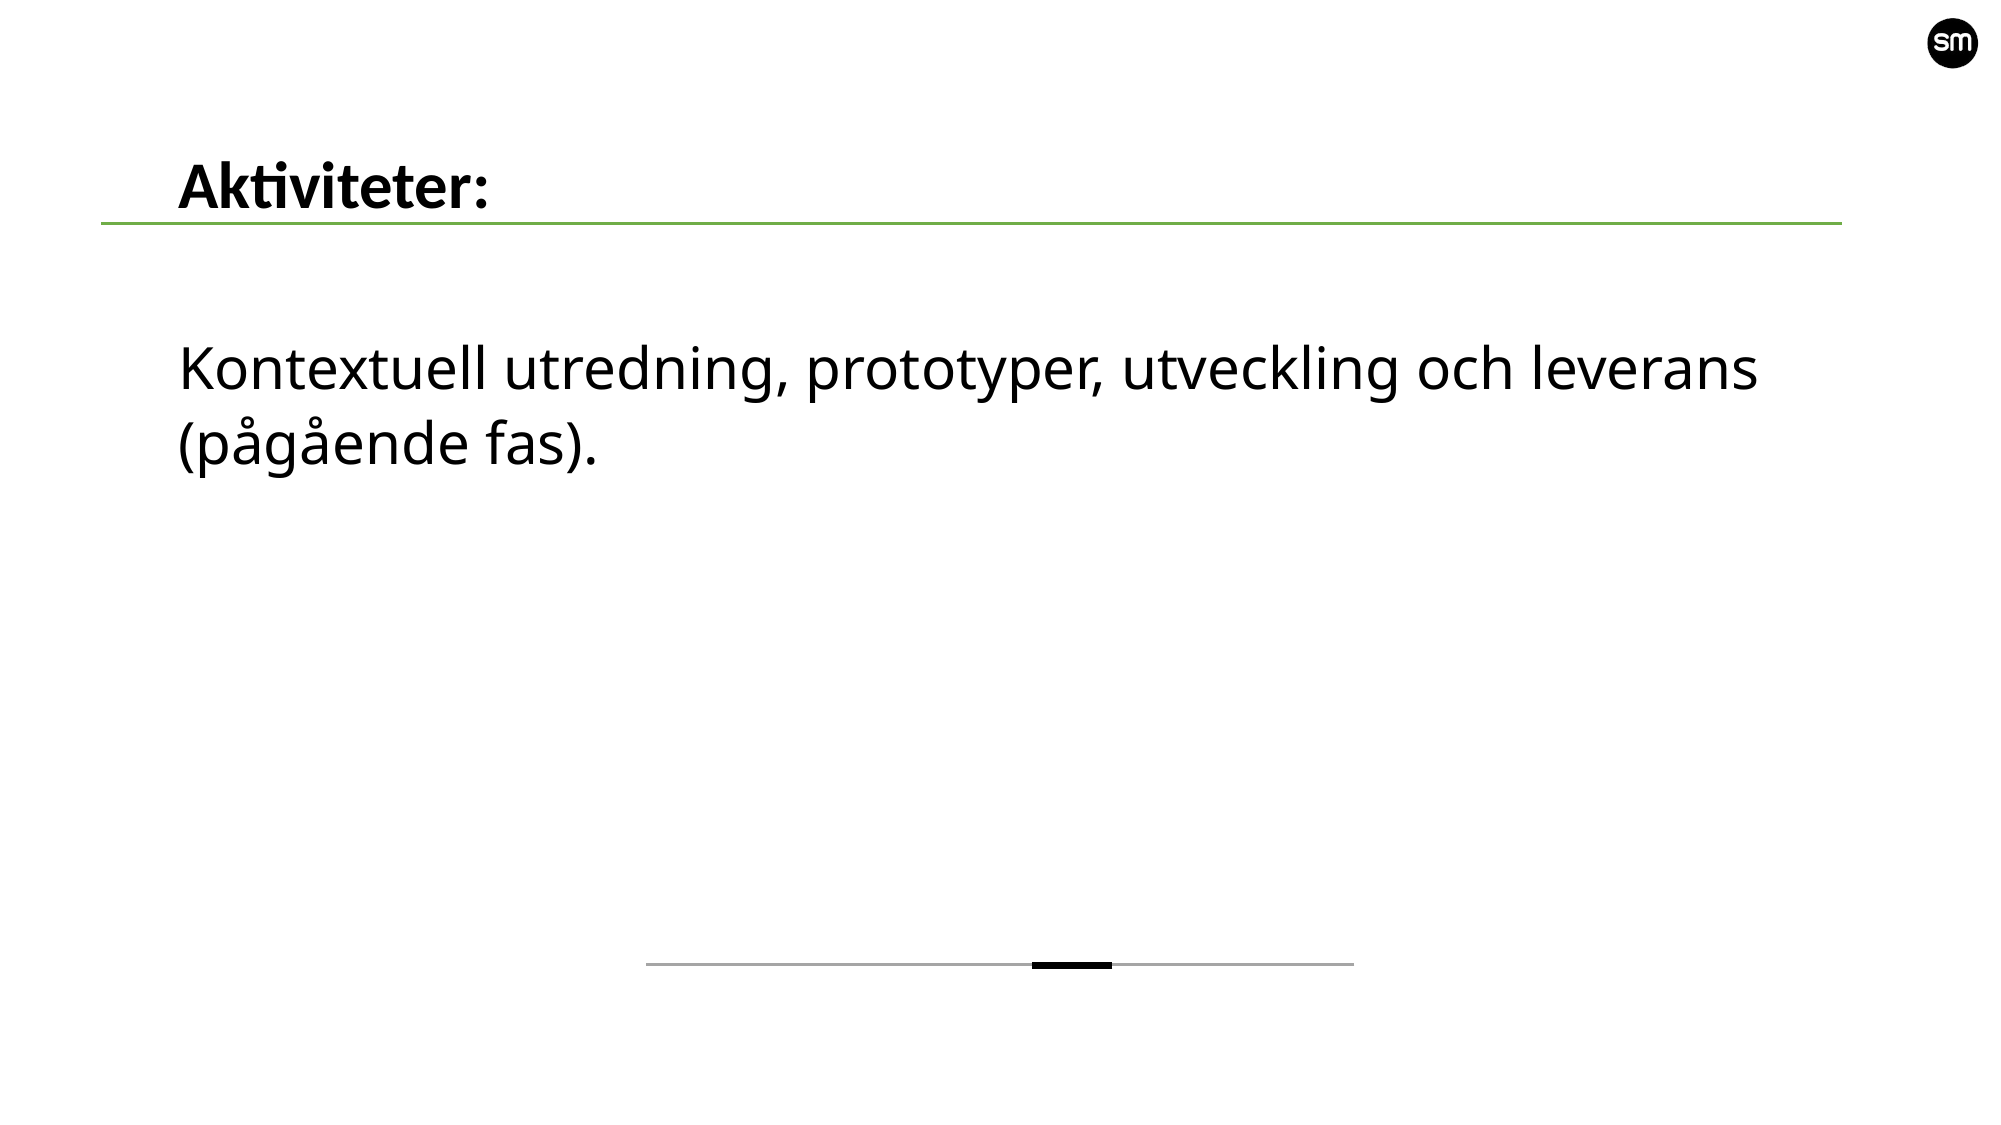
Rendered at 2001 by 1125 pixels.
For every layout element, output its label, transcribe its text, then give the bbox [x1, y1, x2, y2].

text_box Aktiviteter: Kontextuell utredning, prototyper, utveckling och leverans (pågående fas). [163, 128, 1842, 222]
text_box Aktiviteter: Kontextuell utredning, prototyper, utveckling och leverans (pågående fas). [163, 225, 1842, 604]
